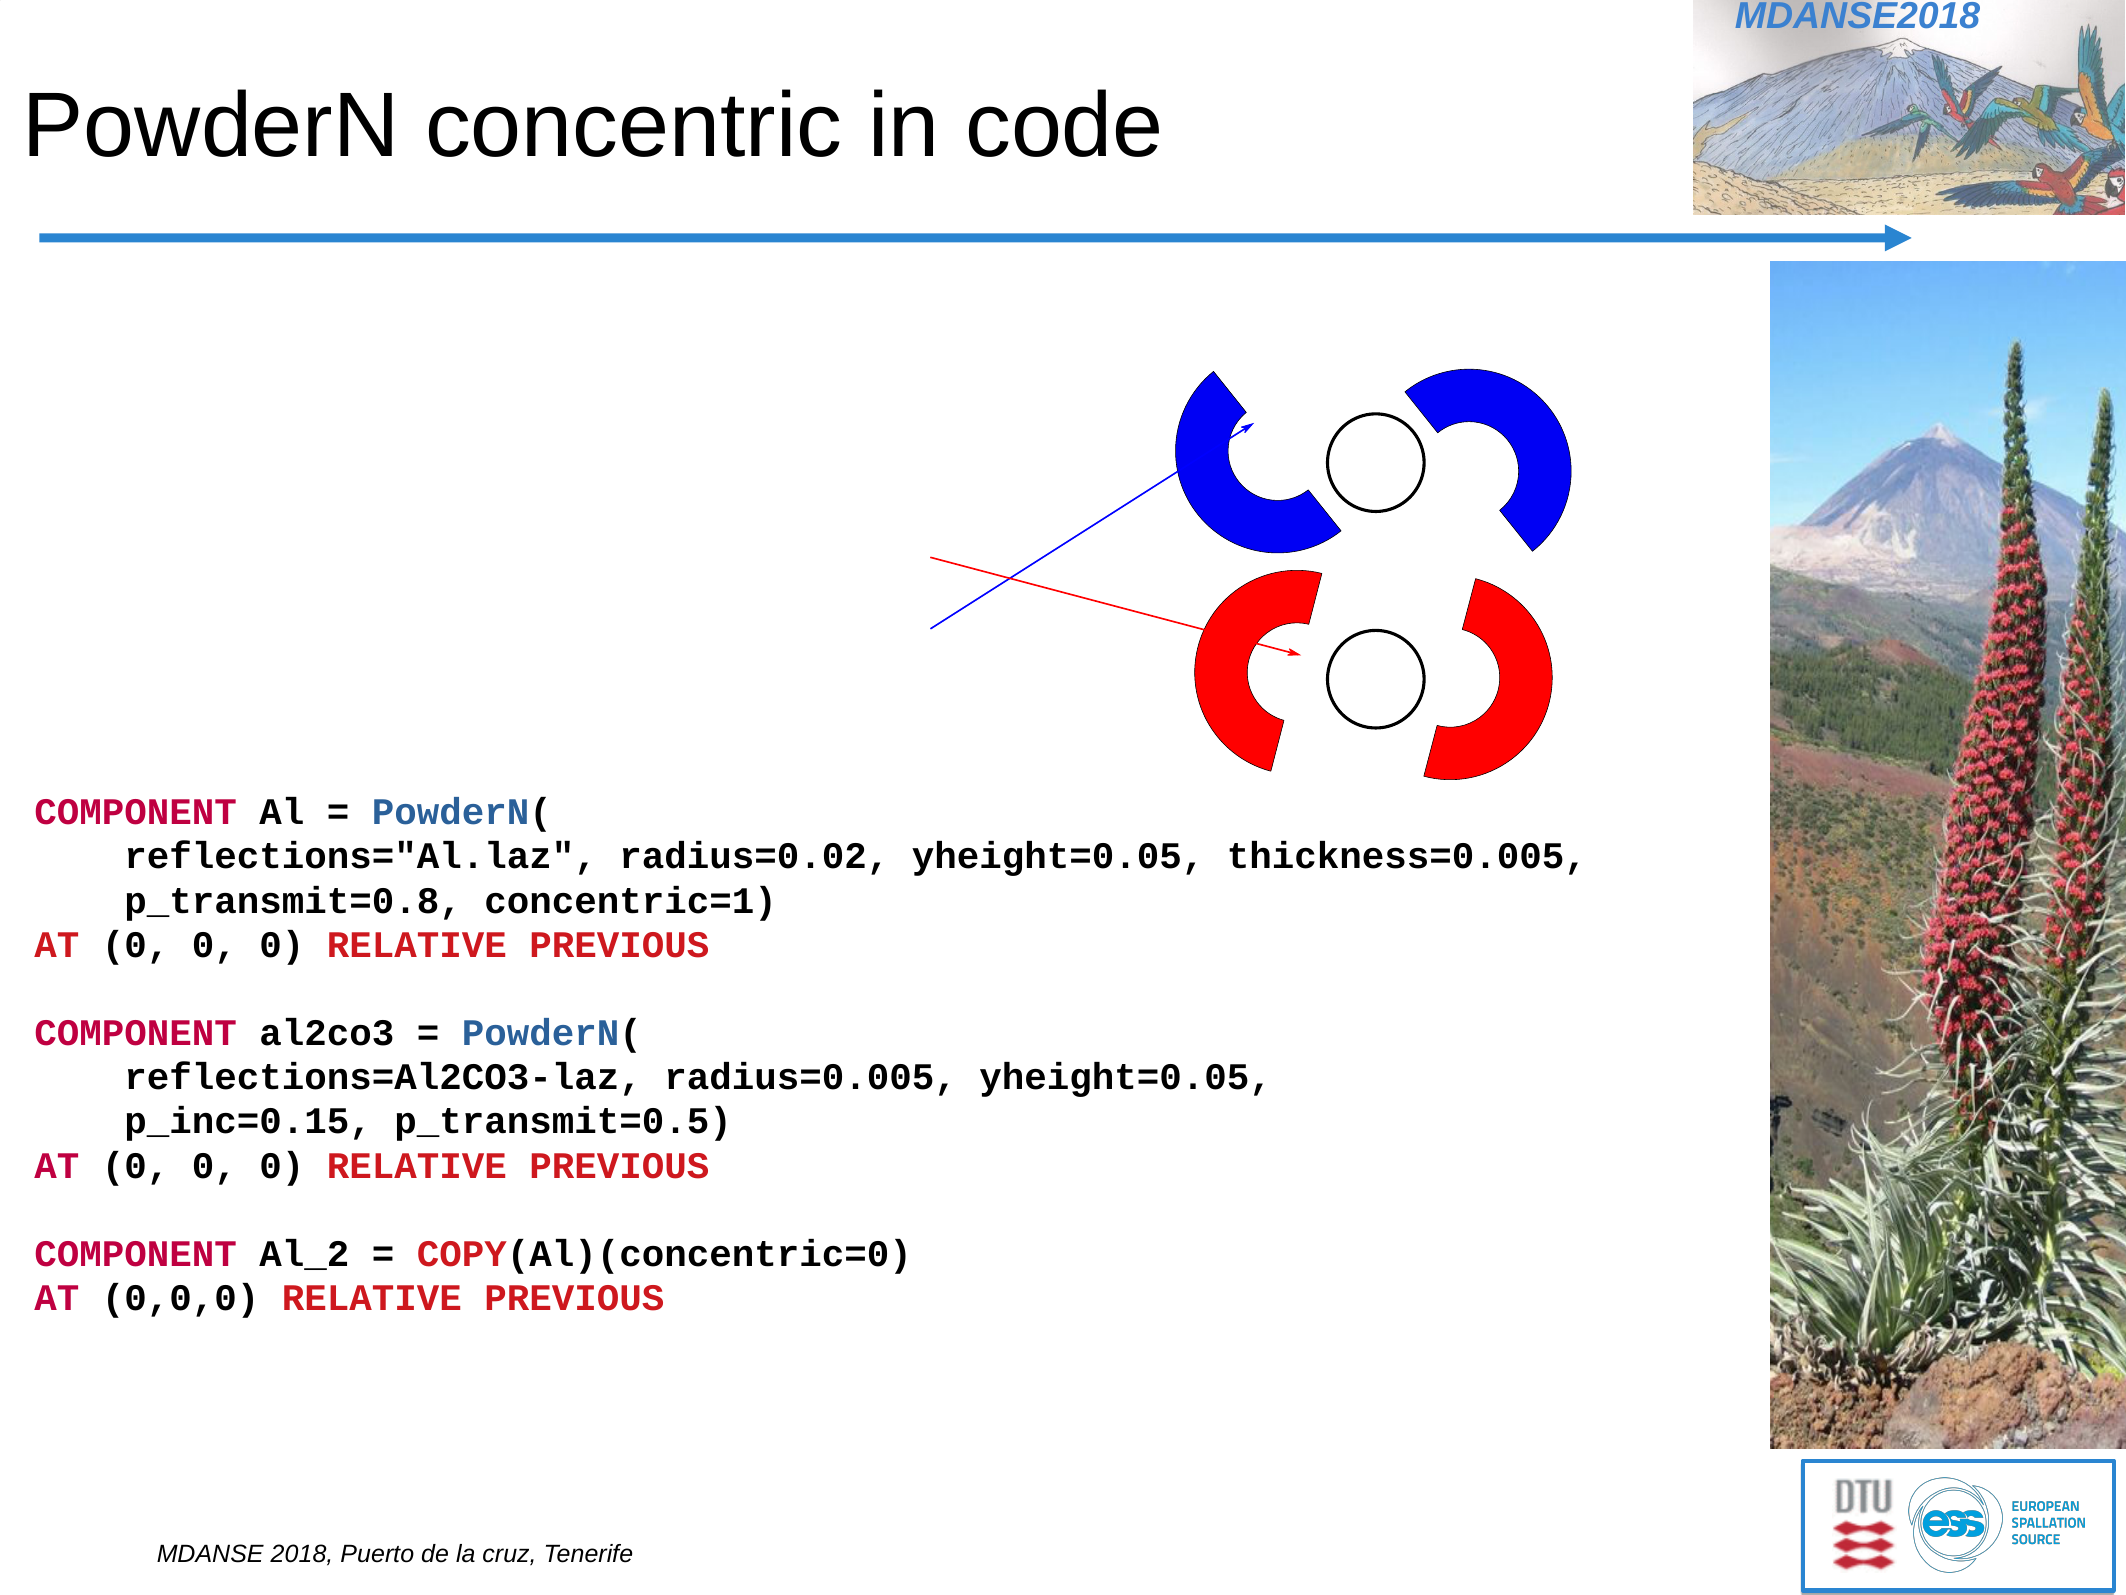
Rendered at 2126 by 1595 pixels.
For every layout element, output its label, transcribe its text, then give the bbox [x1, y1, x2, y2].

list COMPONENT Al = PowderN( reflections="Al.laz", radius=0.02, yheight=0.05, thickness=0.005, p_transmit=0.8, concentric=1) AT (0, 0, 0) RELATIVE PREVIOUS COMPONENT al2co3 = PowderN( reflections=Al2CO3-laz, radius=0.005, yheight=0.05, p_inc=0.15, p_transmit=0.5) AT (0, 0, 0) RELATIVE PREVIOUS COMPONENT Al_2 = COPY(Al)(concentric=0) AT (0,0,0) RELATIVE PREVIOUS [34, 303, 1926, 1481]
picture [1693, 0, 2125, 215]
picture [1908, 1477, 2085, 1573]
picture [1770, 261, 2126, 1449]
picture [930, 319, 1572, 781]
title PowderN concentric in code [22, 40, 1938, 209]
picture [1832, 1481, 1897, 1573]
